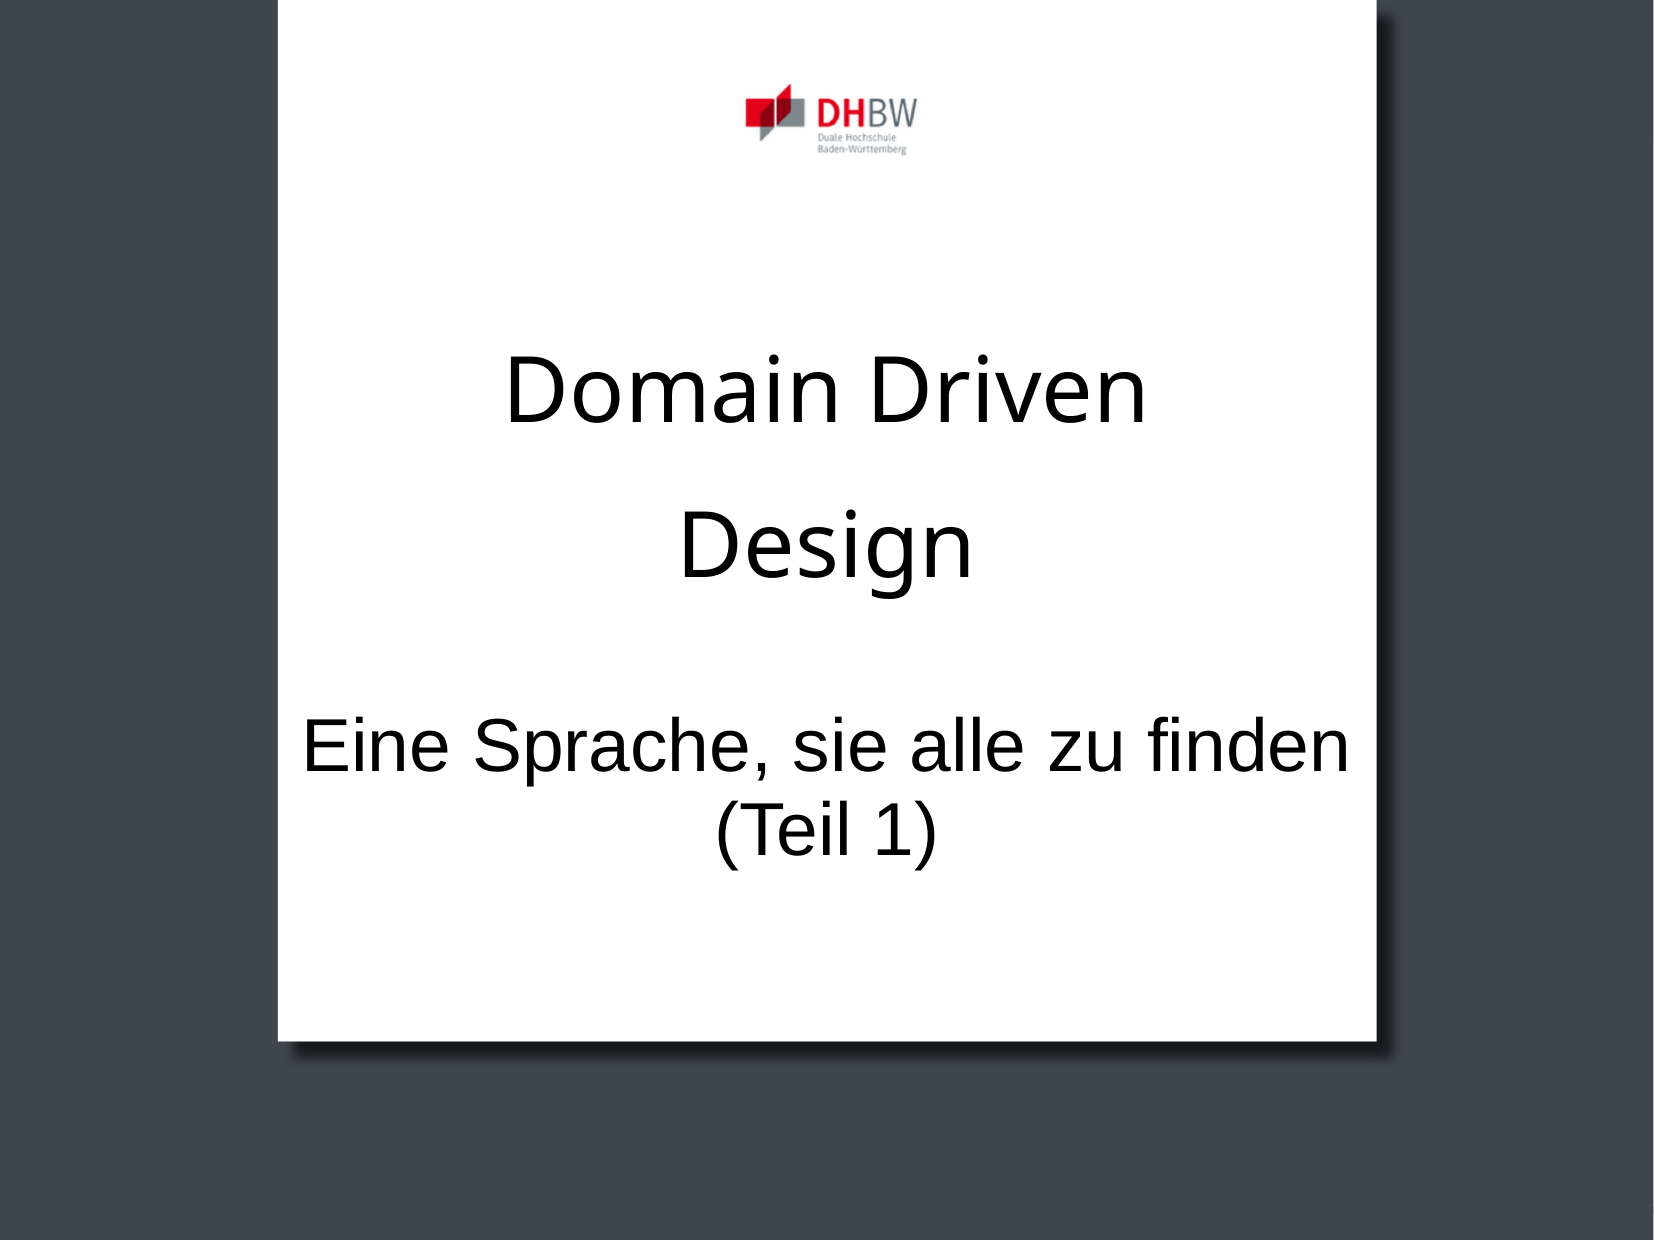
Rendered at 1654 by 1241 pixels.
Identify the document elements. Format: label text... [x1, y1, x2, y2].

picture [0, 0, 1654, 1240]
list Domain Driven Design Eine Sprache, sie alle zu finden (Teil 1) [295, 324, 1359, 882]
